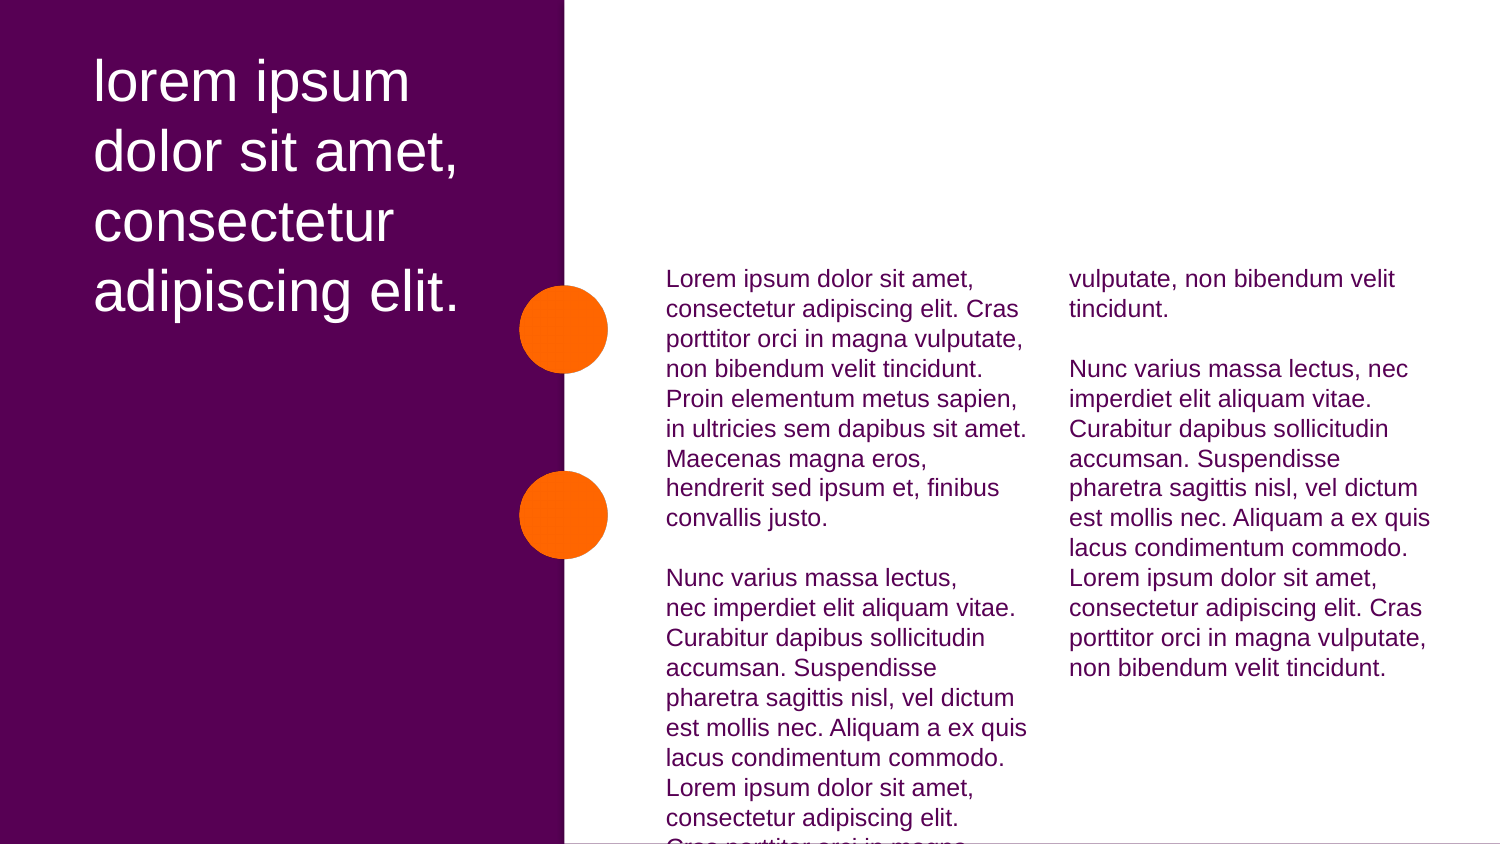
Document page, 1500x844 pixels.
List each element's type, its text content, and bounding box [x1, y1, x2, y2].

text_box Lorem ipsum dolor sit amet, consectetur adipiscing elit. Cras porttitor orci in magna vulputate, non bibendum velit tincidunt. Proin elementum metus sapien, in ultricies sem dapibus sit amet. Maecenas magna eros, hendrerit sed ipsum et, finibus convallis justo. Nunc varius massa lectus, nec imperdiet elit aliquam vitae. Curabitur dapibus sollicitudin accumsan. Suspendisse pharetra sagittis nisl, vel dictum est mollis nec. Aliquam a ex quis lacus condimentum commodo. Lorem ipsum dolor sit amet, consectetur adipiscing elit. Cras porttitor orci in magna vulputate, non bibendum velit tincidunt. Nunc varius massa lectus, nec imperdiet elit aliquam vitae. Curabitur dapibus sollicitudin accumsan. Suspendisse pharetra sagittis nisl, vel dictum est mollis nec. Aliquam a ex quis lacus condimentum commodo. Lorem ipsum dolor sit amet, consectetur adipiscing elit. Cras porttitor orci in magna vulputate, non bibendum velit tincidunt. [651, 255, 1452, 844]
text_box [564, 0, 1500, 844]
text_box lorem ipsum dolor sit amet, consectetur adipiscing elit. [78, 35, 565, 844]
picture [565, 283, 609, 561]
